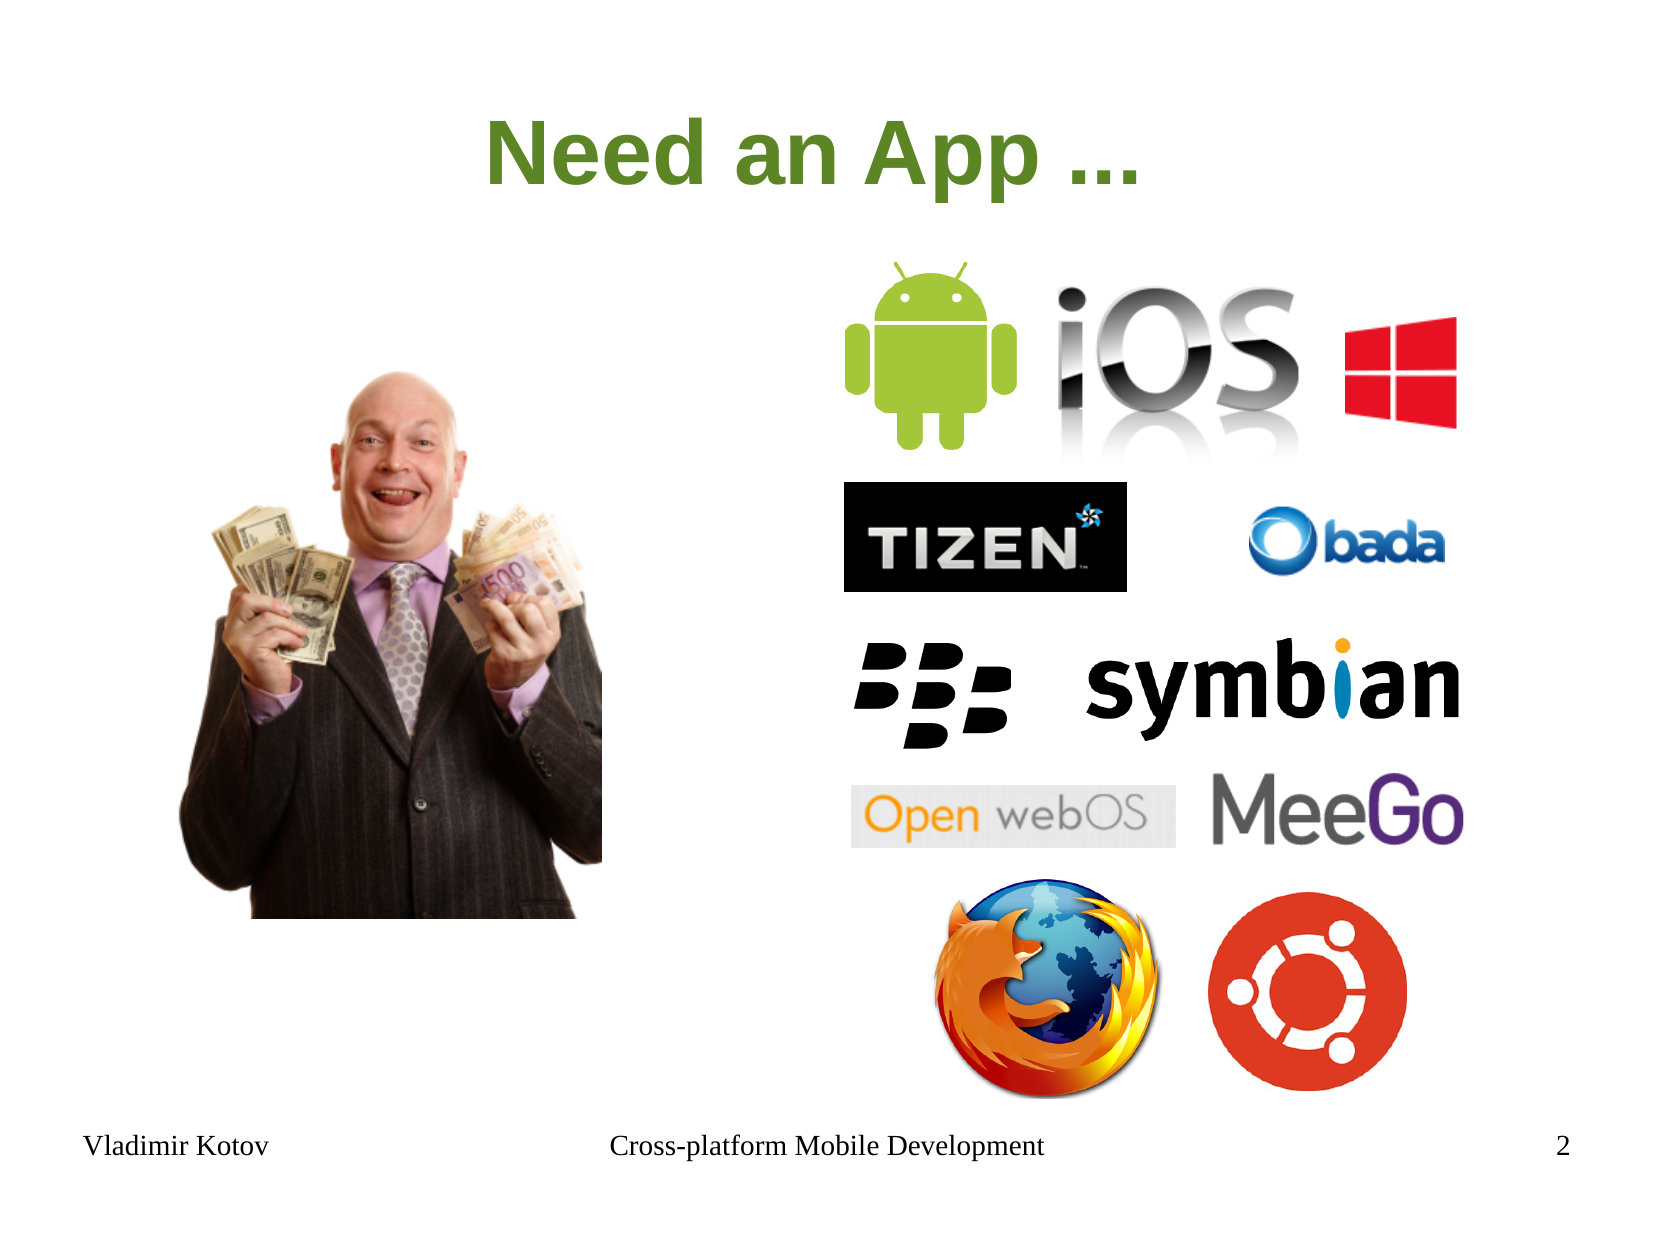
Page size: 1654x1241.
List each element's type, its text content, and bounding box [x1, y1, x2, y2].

picture [1086, 638, 1461, 746]
picture [1249, 488, 1445, 597]
picture [1210, 767, 1472, 862]
picture [1345, 317, 1471, 440]
picture [1208, 892, 1407, 1091]
picture [844, 482, 1127, 592]
picture [159, 256, 602, 919]
picture [930, 879, 1164, 1099]
picture [854, 643, 1011, 766]
title Need an App ... [82, 49, 1571, 257]
picture [845, 262, 1021, 455]
picture [1058, 286, 1319, 471]
picture [851, 785, 1176, 848]
